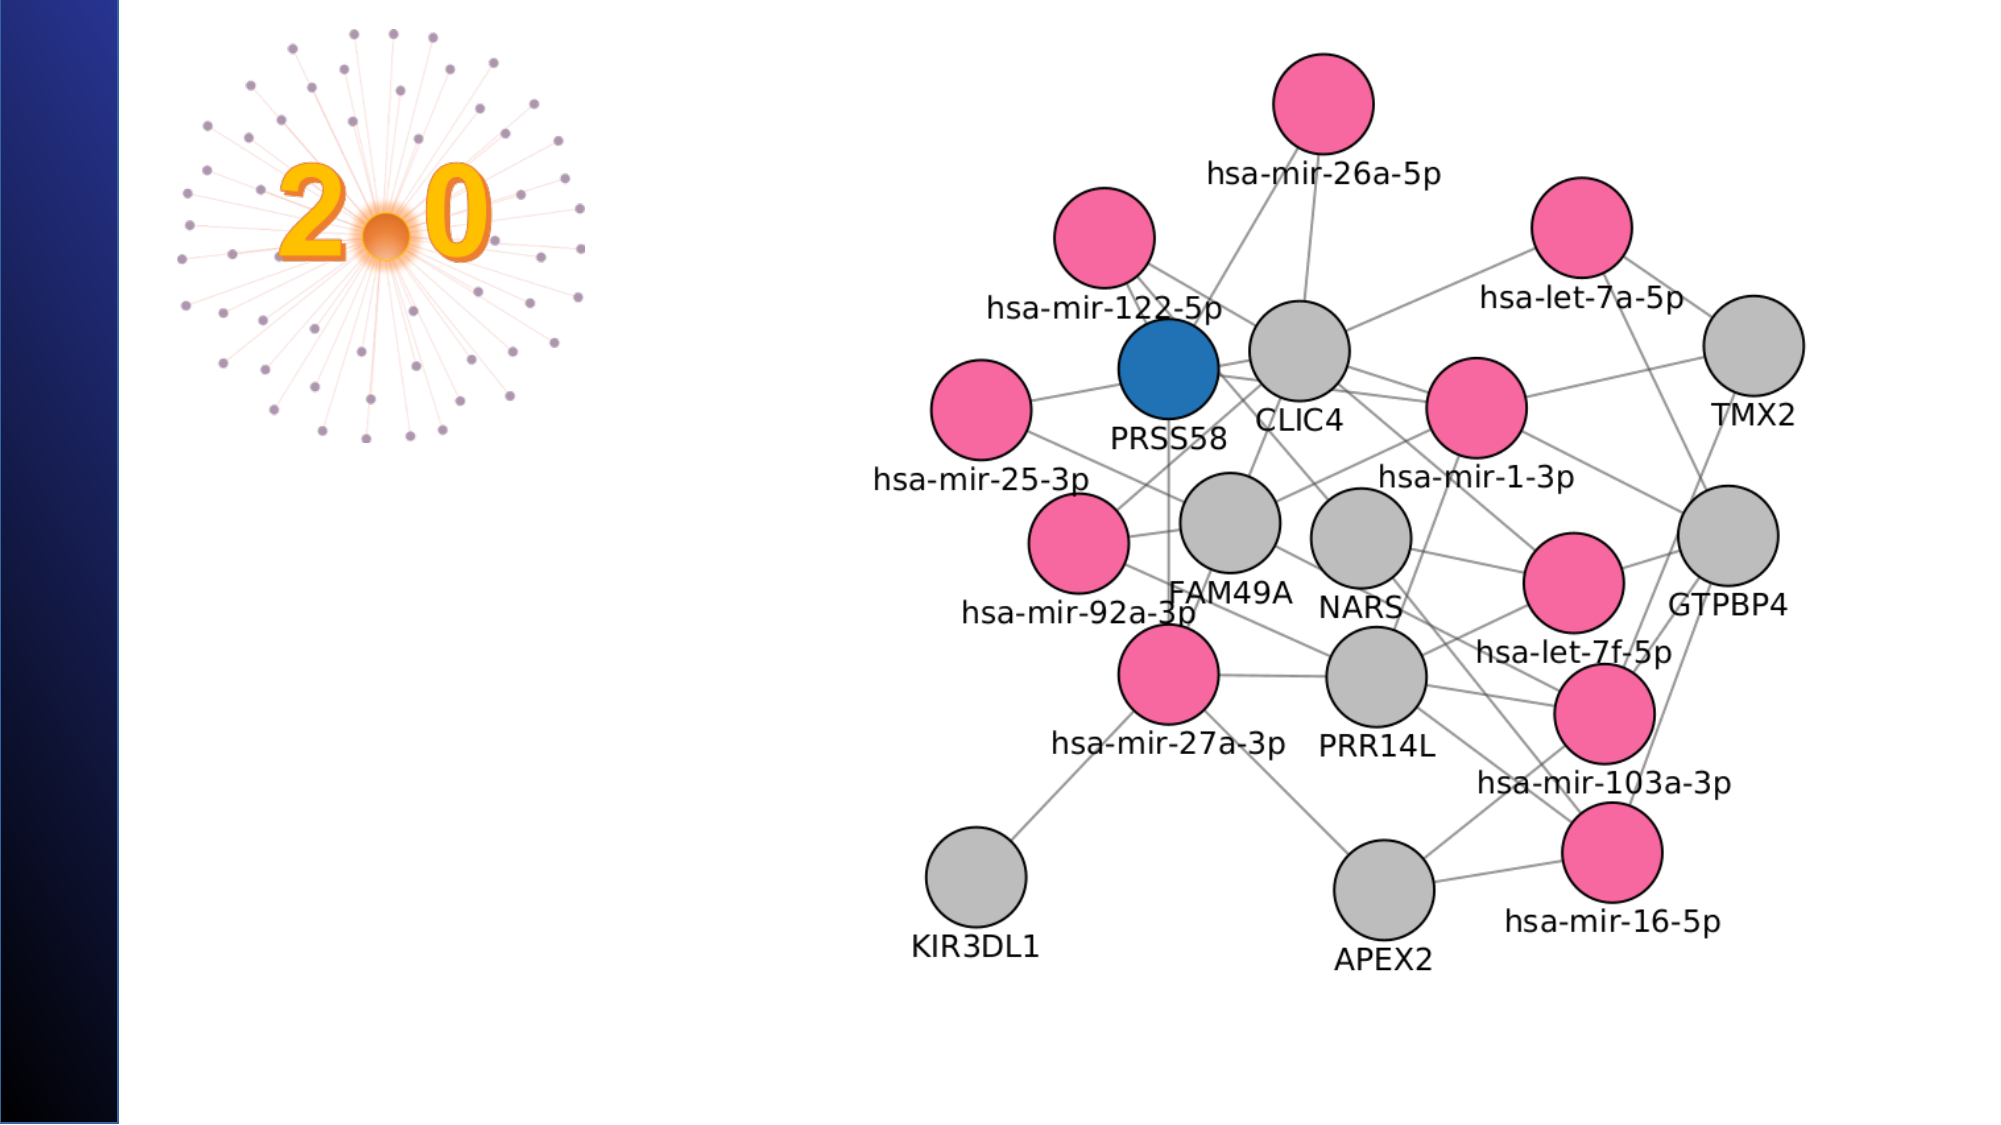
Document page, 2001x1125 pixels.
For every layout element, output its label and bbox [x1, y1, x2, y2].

picture [797, 48, 1890, 1004]
picture [177, 28, 585, 443]
text_box [0, 0, 118, 1123]
